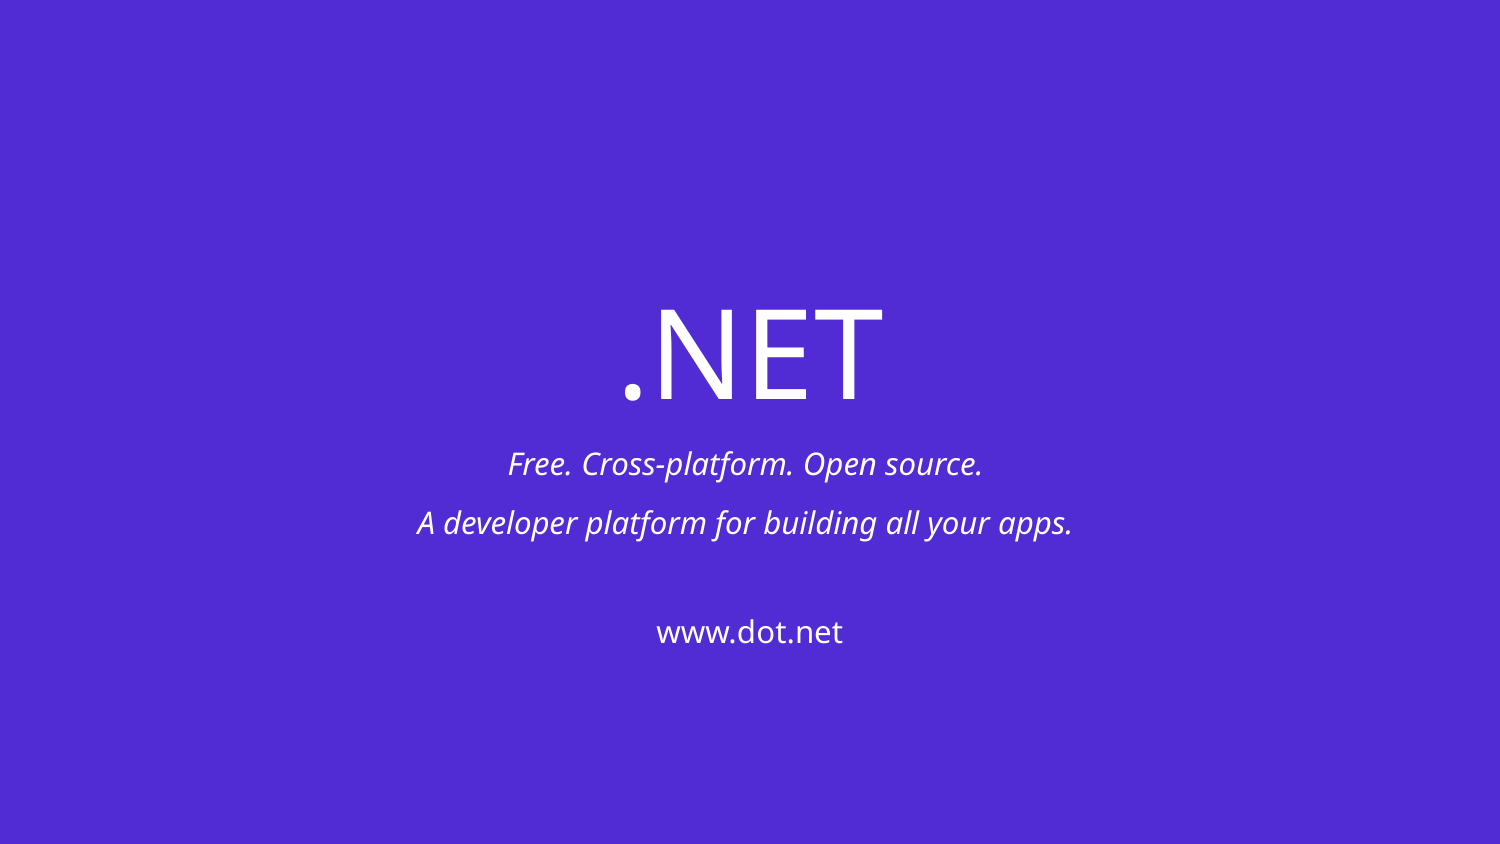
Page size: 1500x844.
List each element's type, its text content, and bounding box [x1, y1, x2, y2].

subtitle Free. Cross-platform. Open source. A developer platform for building all your apps. www.dot.net [187, 443, 1313, 647]
title .NET [187, 138, 1313, 432]
